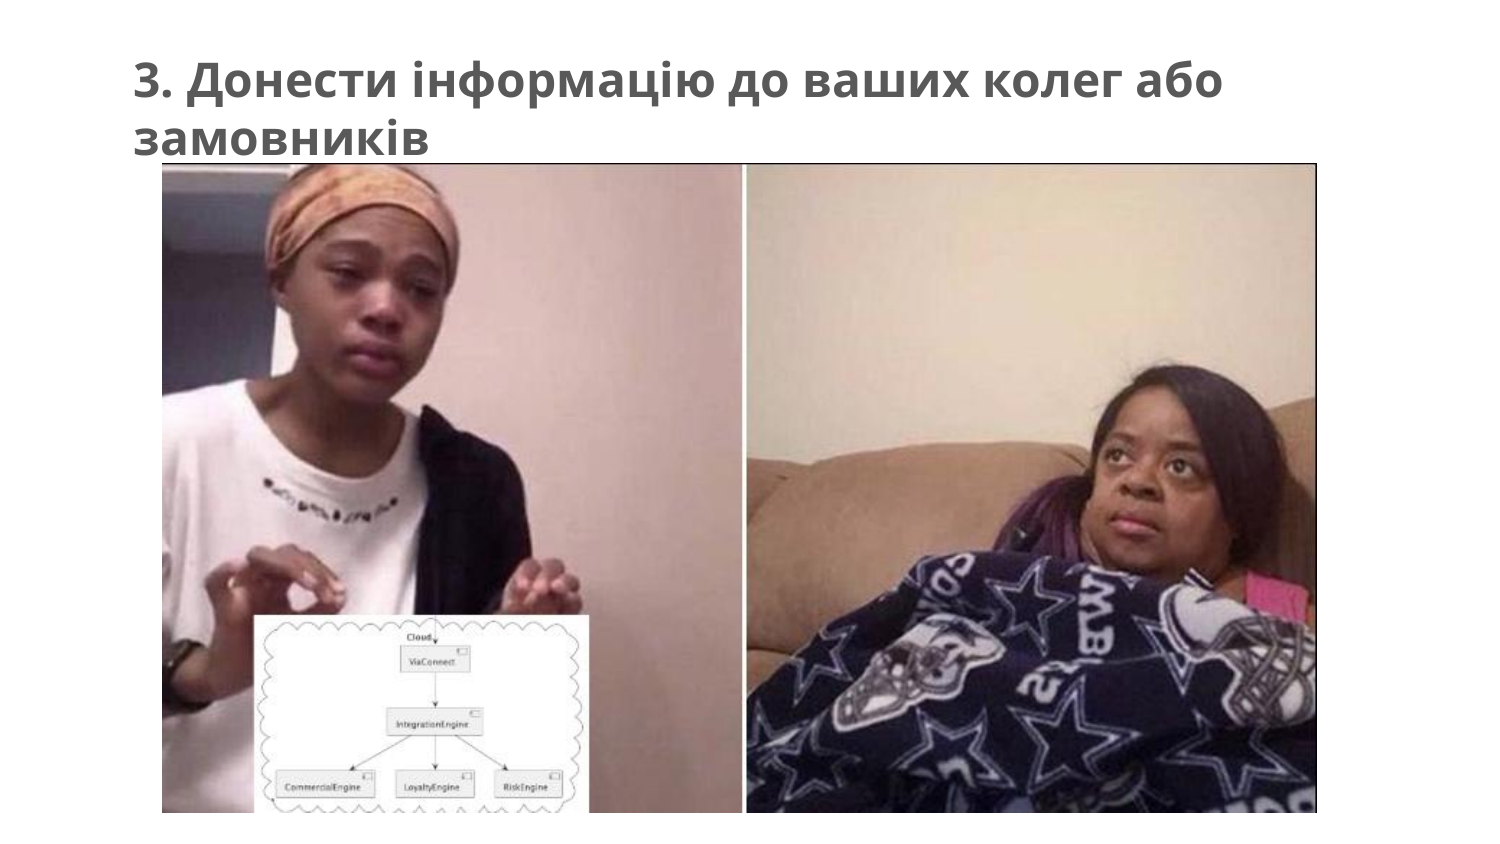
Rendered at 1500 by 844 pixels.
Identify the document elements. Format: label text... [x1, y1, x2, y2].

picture [162, 163, 1317, 813]
list 3. Донести інформацію до ваших колег або замовників [118, 69, 1382, 145]
